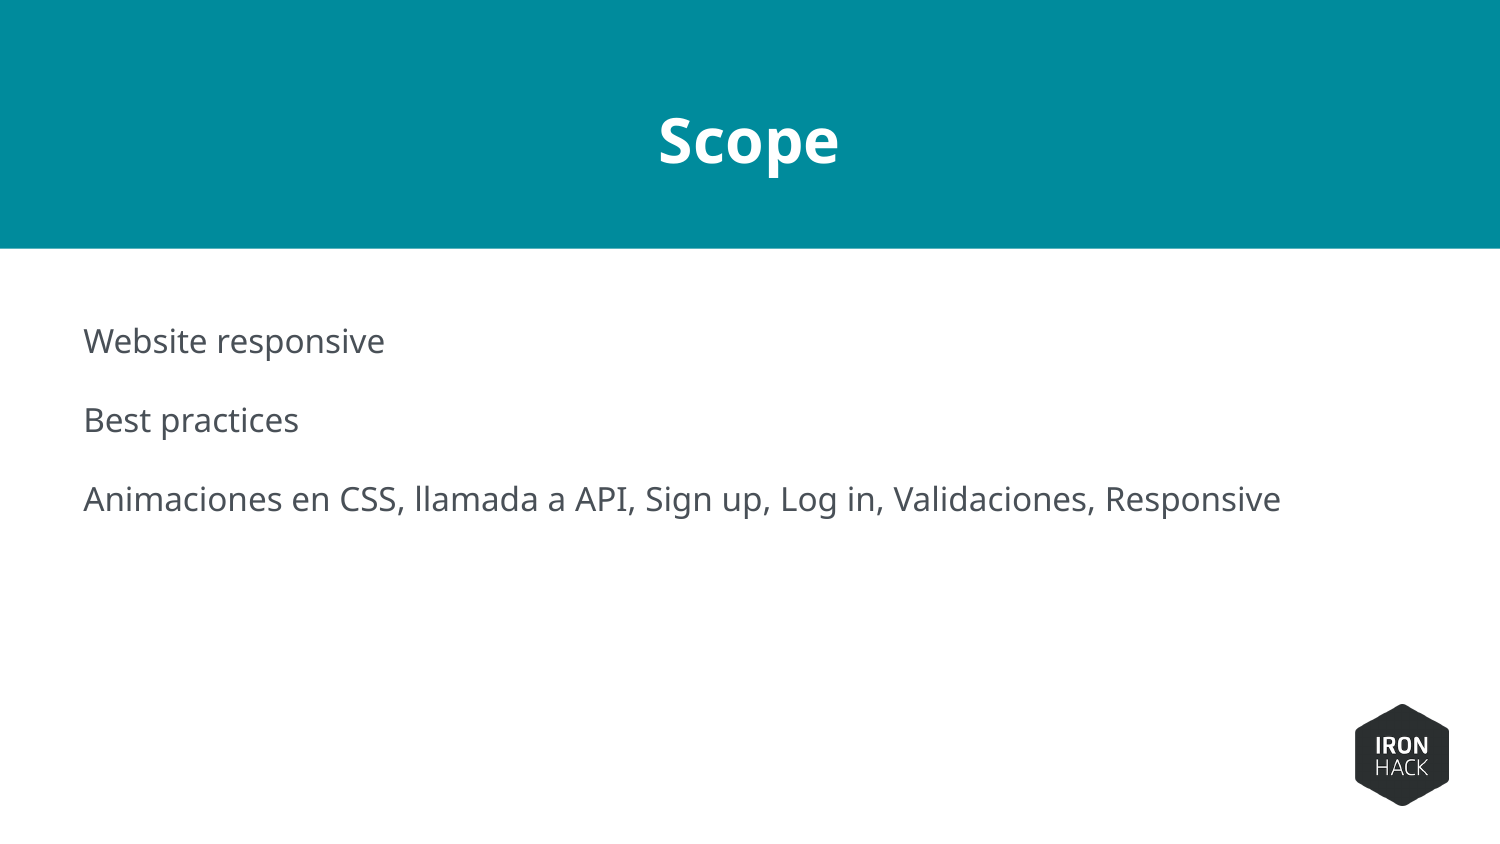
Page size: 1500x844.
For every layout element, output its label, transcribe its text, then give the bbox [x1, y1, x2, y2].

title Scope [70, 52, 1430, 224]
picture [1355, 704, 1449, 806]
text_box Website responsive Best practices Animaciones en CSS, llamada a API, Sign up, Log in, Validaciones, Responsive [68, 298, 1428, 783]
